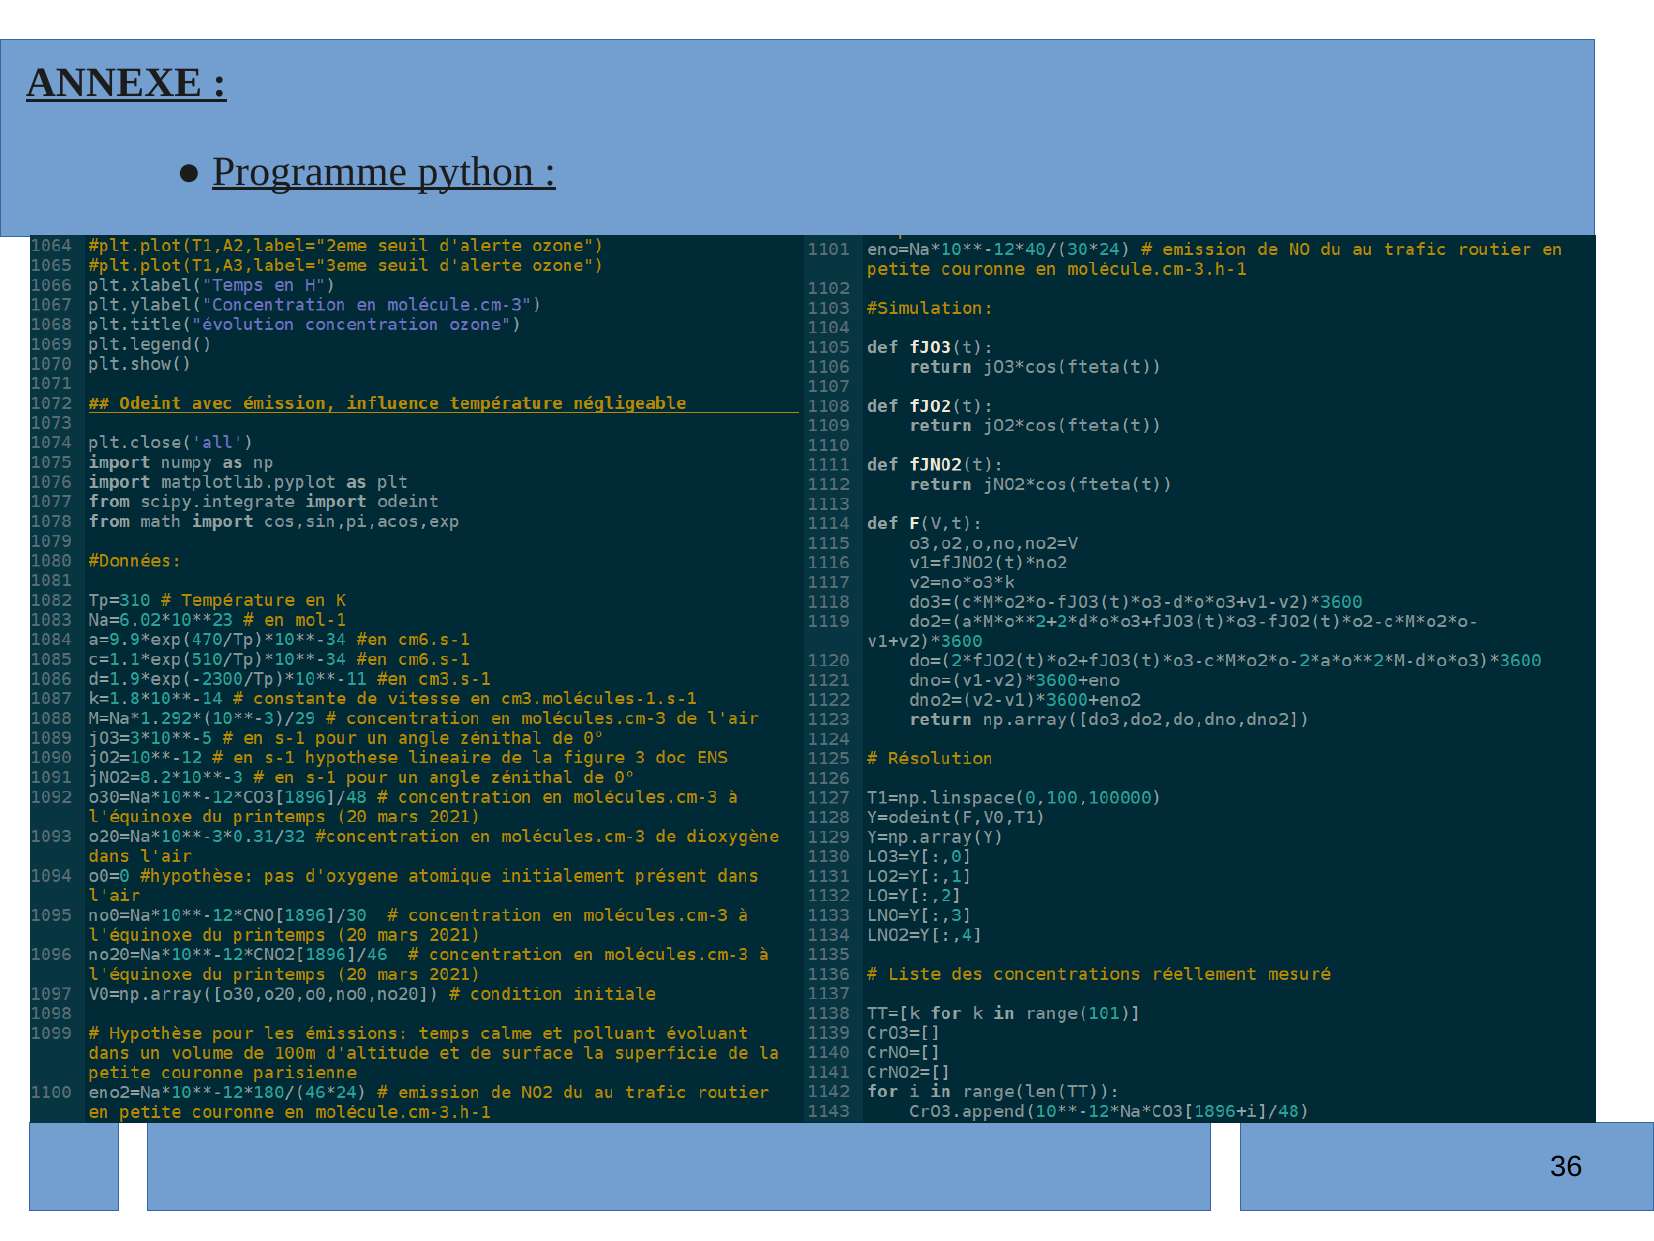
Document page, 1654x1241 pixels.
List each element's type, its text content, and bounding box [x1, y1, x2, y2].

picture [518, 794, 529, 802]
picture [296, 617, 304, 625]
picture [921, 697, 927, 705]
picture [1091, 792, 1095, 803]
picture [1226, 655, 1235, 665]
picture [931, 342, 940, 352]
picture [478, 322, 488, 329]
picture [869, 302, 875, 313]
picture [353, 991, 359, 999]
picture [1121, 1106, 1133, 1116]
picture [584, 913, 593, 920]
picture [229, 1031, 236, 1038]
picture [698, 913, 706, 920]
picture [1091, 1106, 1095, 1116]
picture [282, 775, 292, 782]
picture [430, 676, 438, 684]
picture [869, 968, 875, 979]
picture [163, 594, 169, 605]
picture [378, 991, 385, 999]
picture [358, 751, 364, 762]
picture [162, 479, 170, 487]
picture [874, 400, 880, 411]
picture [399, 775, 405, 782]
picture [100, 772, 112, 782]
picture [954, 871, 958, 881]
picture [648, 693, 652, 703]
picture [265, 932, 271, 940]
picture [116, 460, 122, 467]
picture [911, 1007, 916, 1018]
picture [169, 341, 179, 349]
picture [626, 401, 639, 412]
picture [332, 499, 339, 506]
text_box 36 [1535, 1142, 1625, 1218]
picture [100, 597, 105, 609]
picture [343, 834, 354, 841]
picture [314, 597, 323, 605]
picture [120, 397, 144, 408]
picture [931, 459, 943, 470]
picture [943, 459, 950, 470]
picture [317, 499, 329, 510]
picture [487, 991, 498, 999]
picture [204, 519, 216, 530]
picture [112, 654, 116, 664]
picture [118, 932, 123, 940]
picture [466, 716, 473, 723]
picture [353, 929, 359, 938]
picture [1044, 1089, 1054, 1096]
picture [121, 991, 127, 999]
picture [880, 792, 884, 803]
picture [708, 752, 716, 762]
picture [163, 363, 170, 369]
picture [234, 814, 241, 825]
picture [141, 1087, 145, 1097]
picture [209, 1070, 220, 1077]
picture [975, 675, 979, 685]
picture [219, 519, 225, 526]
picture [1028, 812, 1032, 822]
picture [436, 1031, 453, 1042]
picture [984, 717, 990, 724]
picture [461, 1106, 467, 1117]
picture [419, 499, 426, 506]
picture [229, 302, 240, 310]
picture [316, 696, 323, 703]
picture [131, 910, 139, 920]
picture [116, 479, 122, 487]
picture [952, 795, 959, 803]
picture [293, 814, 309, 825]
picture [878, 929, 891, 940]
picture [615, 834, 624, 841]
picture [636, 716, 644, 723]
picture [887, 1067, 901, 1077]
picture [104, 460, 113, 471]
picture [409, 735, 416, 743]
picture [293, 932, 309, 943]
picture [584, 991, 591, 999]
picture [231, 283, 247, 294]
picture [1107, 697, 1117, 705]
picture [1044, 971, 1054, 979]
picture [363, 716, 370, 723]
picture [805, 283, 862, 1121]
picture [95, 872, 102, 881]
picture [478, 735, 488, 743]
picture [1006, 576, 1011, 587]
picture [224, 1070, 230, 1077]
picture [533, 401, 540, 408]
picture [492, 302, 500, 310]
picture [483, 673, 487, 684]
picture [131, 1031, 138, 1042]
picture [396, 676, 405, 684]
picture [265, 949, 278, 959]
picture [100, 263, 107, 274]
picture [415, 794, 426, 802]
picture [512, 732, 519, 743]
picture [944, 364, 949, 372]
picture [602, 873, 611, 881]
picture [390, 1031, 396, 1038]
picture [203, 869, 208, 881]
picture [375, 873, 385, 881]
picture [281, 322, 292, 329]
picture [1395, 655, 1404, 665]
picture [308, 949, 312, 959]
picture [254, 1109, 261, 1117]
picture [359, 673, 363, 684]
picture [884, 910, 891, 920]
picture [440, 775, 447, 782]
picture [979, 756, 990, 763]
picture [143, 713, 147, 723]
picture [874, 458, 880, 470]
picture [543, 771, 550, 782]
picture [174, 1087, 178, 1097]
picture [869, 752, 875, 763]
picture [112, 673, 116, 684]
picture [337, 595, 341, 605]
picture [605, 952, 613, 959]
picture [1112, 1008, 1116, 1018]
picture [118, 1028, 122, 1038]
picture [235, 692, 241, 703]
picture [131, 792, 139, 802]
picture [963, 557, 975, 567]
picture [369, 1031, 385, 1038]
picture [899, 795, 906, 803]
picture [131, 991, 138, 1002]
picture [1216, 717, 1223, 724]
picture [213, 1050, 225, 1058]
picture [475, 401, 484, 412]
picture [100, 243, 107, 254]
picture [262, 302, 271, 310]
picture [478, 952, 488, 959]
picture [757, 834, 766, 841]
picture [174, 614, 178, 625]
picture [306, 1050, 314, 1058]
picture [1091, 1008, 1095, 1018]
picture [355, 322, 364, 329]
picture [110, 853, 117, 861]
picture [522, 1087, 526, 1097]
picture [984, 616, 992, 626]
picture [582, 873, 593, 881]
picture [512, 873, 519, 881]
picture [378, 932, 390, 940]
picture [503, 988, 509, 999]
picture [448, 834, 457, 841]
picture [388, 302, 397, 310]
picture [131, 932, 137, 940]
picture [349, 673, 353, 684]
picture [141, 519, 149, 526]
picture [265, 676, 272, 687]
picture [116, 558, 127, 566]
picture [1037, 560, 1043, 567]
picture [466, 1090, 477, 1097]
picture [110, 1050, 117, 1058]
picture [266, 696, 282, 703]
picture [887, 1047, 893, 1057]
picture [425, 913, 432, 920]
picture [874, 517, 881, 528]
picture [448, 952, 457, 959]
picture [528, 913, 535, 920]
picture [478, 834, 488, 841]
picture [225, 949, 229, 959]
picture [984, 1089, 990, 1096]
picture [581, 952, 591, 959]
picture [101, 399, 107, 408]
picture [964, 482, 970, 489]
picture [478, 696, 488, 703]
picture [349, 1031, 355, 1038]
picture [415, 401, 423, 408]
picture [894, 1047, 901, 1057]
picture [90, 399, 97, 408]
picture [121, 519, 129, 526]
picture [964, 717, 970, 724]
picture [213, 499, 220, 506]
picture [235, 1109, 251, 1117]
picture [267, 991, 273, 999]
picture [409, 636, 422, 644]
picture [251, 910, 267, 920]
picture [332, 302, 342, 310]
picture [200, 597, 216, 609]
picture [1038, 1106, 1042, 1116]
picture [375, 834, 385, 841]
picture [684, 873, 694, 881]
picture [363, 775, 370, 782]
picture [151, 814, 158, 821]
picture [251, 735, 261, 743]
picture [265, 597, 271, 605]
picture [131, 972, 137, 979]
picture [931, 401, 940, 411]
picture [365, 302, 374, 310]
picture [1213, 971, 1224, 979]
picture [689, 693, 693, 703]
picture [101, 479, 113, 490]
picture [184, 1031, 190, 1038]
picture [522, 716, 531, 723]
picture [332, 735, 339, 743]
picture [306, 751, 313, 762]
picture [277, 654, 281, 664]
picture [984, 596, 992, 607]
picture [215, 910, 219, 920]
picture [316, 1109, 325, 1117]
picture [146, 869, 158, 881]
picture [1049, 792, 1053, 803]
picture [162, 1027, 168, 1038]
picture [234, 972, 241, 983]
picture [405, 1090, 417, 1097]
picture [322, 322, 333, 329]
picture [293, 1109, 302, 1117]
picture [110, 713, 122, 723]
picture [878, 910, 882, 920]
picture [550, 794, 560, 802]
picture [353, 811, 359, 820]
picture [30, 235, 84, 1123]
picture [265, 873, 272, 884]
picture [425, 322, 436, 329]
picture [687, 794, 696, 802]
picture [112, 693, 116, 703]
picture [435, 873, 448, 881]
picture [151, 1050, 158, 1058]
picture [94, 713, 98, 723]
picture [1406, 616, 1414, 626]
picture [534, 717, 541, 723]
picture [256, 1087, 260, 1097]
picture [184, 772, 188, 782]
picture [718, 952, 727, 959]
picture [543, 696, 551, 703]
picture [106, 912, 112, 919]
picture [1234, 971, 1244, 979]
picture [508, 775, 519, 782]
picture [265, 460, 272, 471]
picture [157, 361, 163, 369]
picture [400, 302, 407, 310]
picture [277, 634, 281, 644]
picture [378, 814, 390, 821]
picture [293, 972, 309, 983]
picture [287, 1031, 293, 1038]
picture [419, 1109, 428, 1117]
picture [241, 755, 251, 762]
picture [1011, 971, 1022, 979]
picture [549, 991, 560, 999]
picture [409, 656, 422, 664]
picture [287, 752, 291, 762]
picture [96, 1090, 105, 1097]
picture [337, 991, 342, 999]
picture [994, 479, 998, 489]
picture [234, 932, 241, 943]
picture [1116, 971, 1128, 979]
picture [502, 834, 510, 841]
picture [880, 636, 884, 646]
picture [313, 1031, 325, 1038]
picture [448, 794, 457, 802]
picture [225, 1087, 229, 1097]
picture [90, 952, 96, 959]
picture [91, 692, 95, 703]
picture [964, 305, 980, 313]
picture [652, 397, 659, 408]
picture [1000, 479, 1007, 489]
picture [922, 557, 926, 567]
picture [272, 617, 282, 625]
picture [153, 693, 157, 703]
picture [574, 794, 582, 802]
picture [931, 815, 938, 822]
picture [1269, 971, 1277, 979]
picture [1082, 615, 1086, 626]
picture [964, 423, 970, 430]
picture [378, 972, 390, 979]
picture [1017, 694, 1021, 705]
picture [151, 932, 158, 940]
picture [739, 873, 745, 881]
picture [182, 460, 195, 471]
picture [527, 1087, 541, 1097]
picture [729, 1031, 735, 1038]
text_box ANNEXE : [25, 59, 1001, 153]
picture [512, 1031, 525, 1038]
picture [97, 1109, 106, 1117]
picture [131, 558, 137, 566]
picture [388, 401, 396, 408]
picture [503, 751, 509, 762]
picture [215, 713, 219, 723]
picture [974, 1007, 979, 1018]
picture [889, 834, 896, 842]
picture [899, 305, 912, 313]
text_box ● Programme python : [176, 147, 1566, 283]
picture [409, 775, 416, 782]
picture [964, 364, 970, 372]
picture [549, 952, 560, 959]
picture [131, 831, 139, 841]
picture [90, 614, 98, 625]
picture [378, 735, 385, 743]
picture [265, 814, 271, 821]
picture [287, 910, 291, 920]
picture [121, 499, 129, 506]
picture [430, 755, 436, 762]
picture [512, 696, 524, 703]
picture [668, 755, 675, 761]
picture [116, 949, 122, 957]
picture [324, 1070, 333, 1077]
picture [487, 401, 493, 408]
picture [141, 357, 148, 369]
picture [209, 1109, 215, 1116]
picture [174, 949, 178, 959]
picture [874, 341, 880, 352]
picture [374, 637, 385, 644]
picture [141, 949, 149, 959]
picture [184, 752, 188, 762]
picture [1258, 717, 1265, 724]
picture [595, 401, 603, 412]
picture [399, 1050, 405, 1058]
